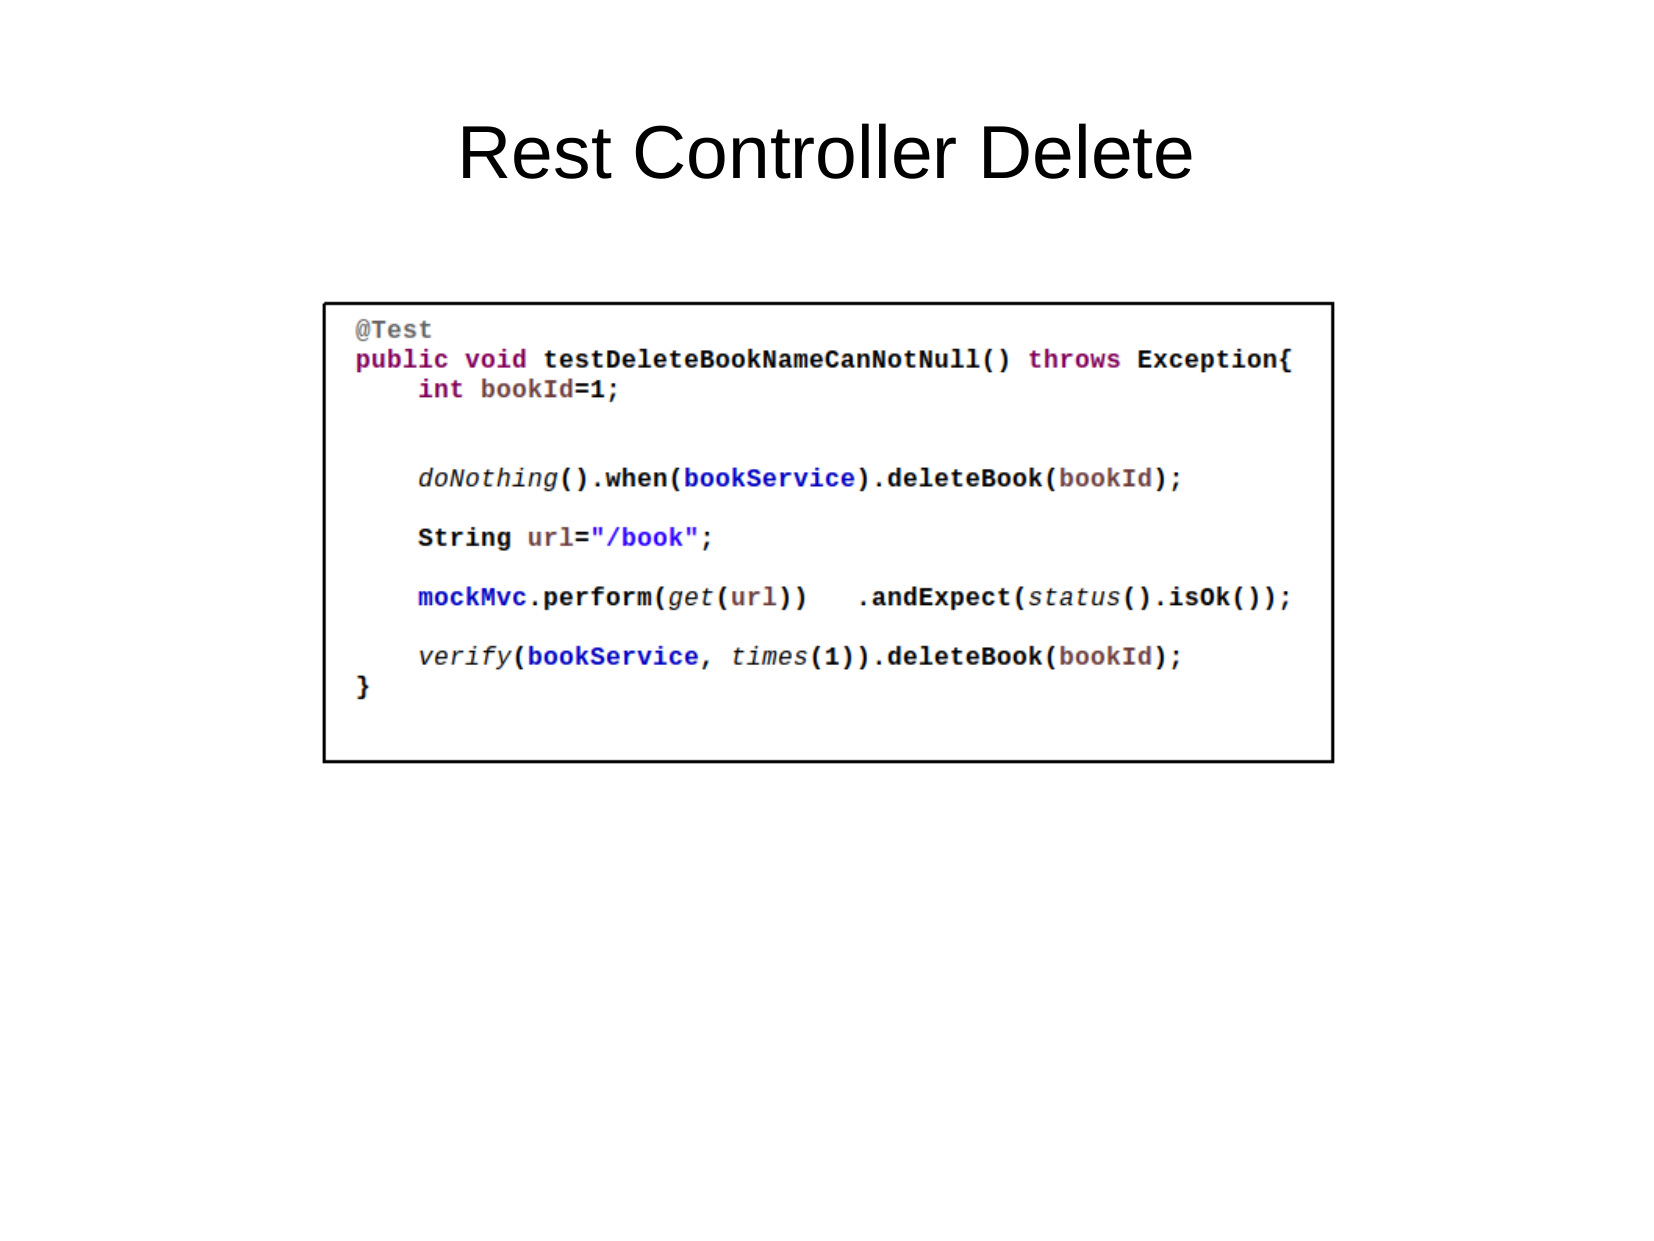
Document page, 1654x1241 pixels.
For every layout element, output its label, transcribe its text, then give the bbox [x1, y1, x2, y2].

picture [312, 285, 1358, 776]
title Rest Controller Delete [82, 49, 1571, 257]
